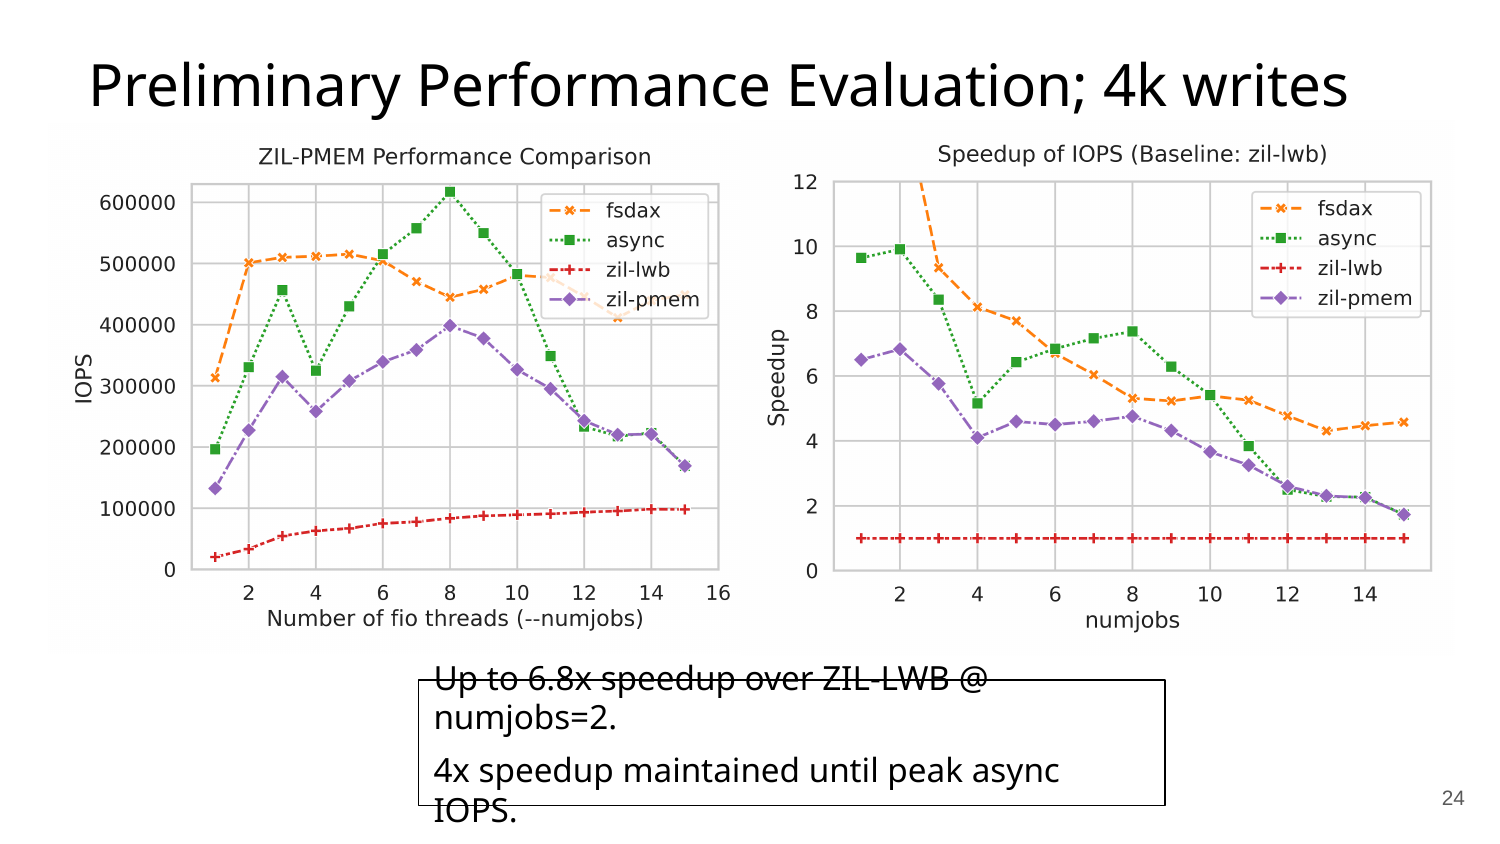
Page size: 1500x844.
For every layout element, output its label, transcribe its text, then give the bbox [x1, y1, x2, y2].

picture [48, 120, 1455, 656]
title Preliminary Performance Evaluation; 4k writes [73, 33, 1422, 165]
text_box Up to 6.8x speedup over ZIL-LWB @ numjobs=2. 4x speedup maintained until peak async IOPS. [418, 680, 1165, 806]
slide_number <number> [1389, 764, 1480, 830]
